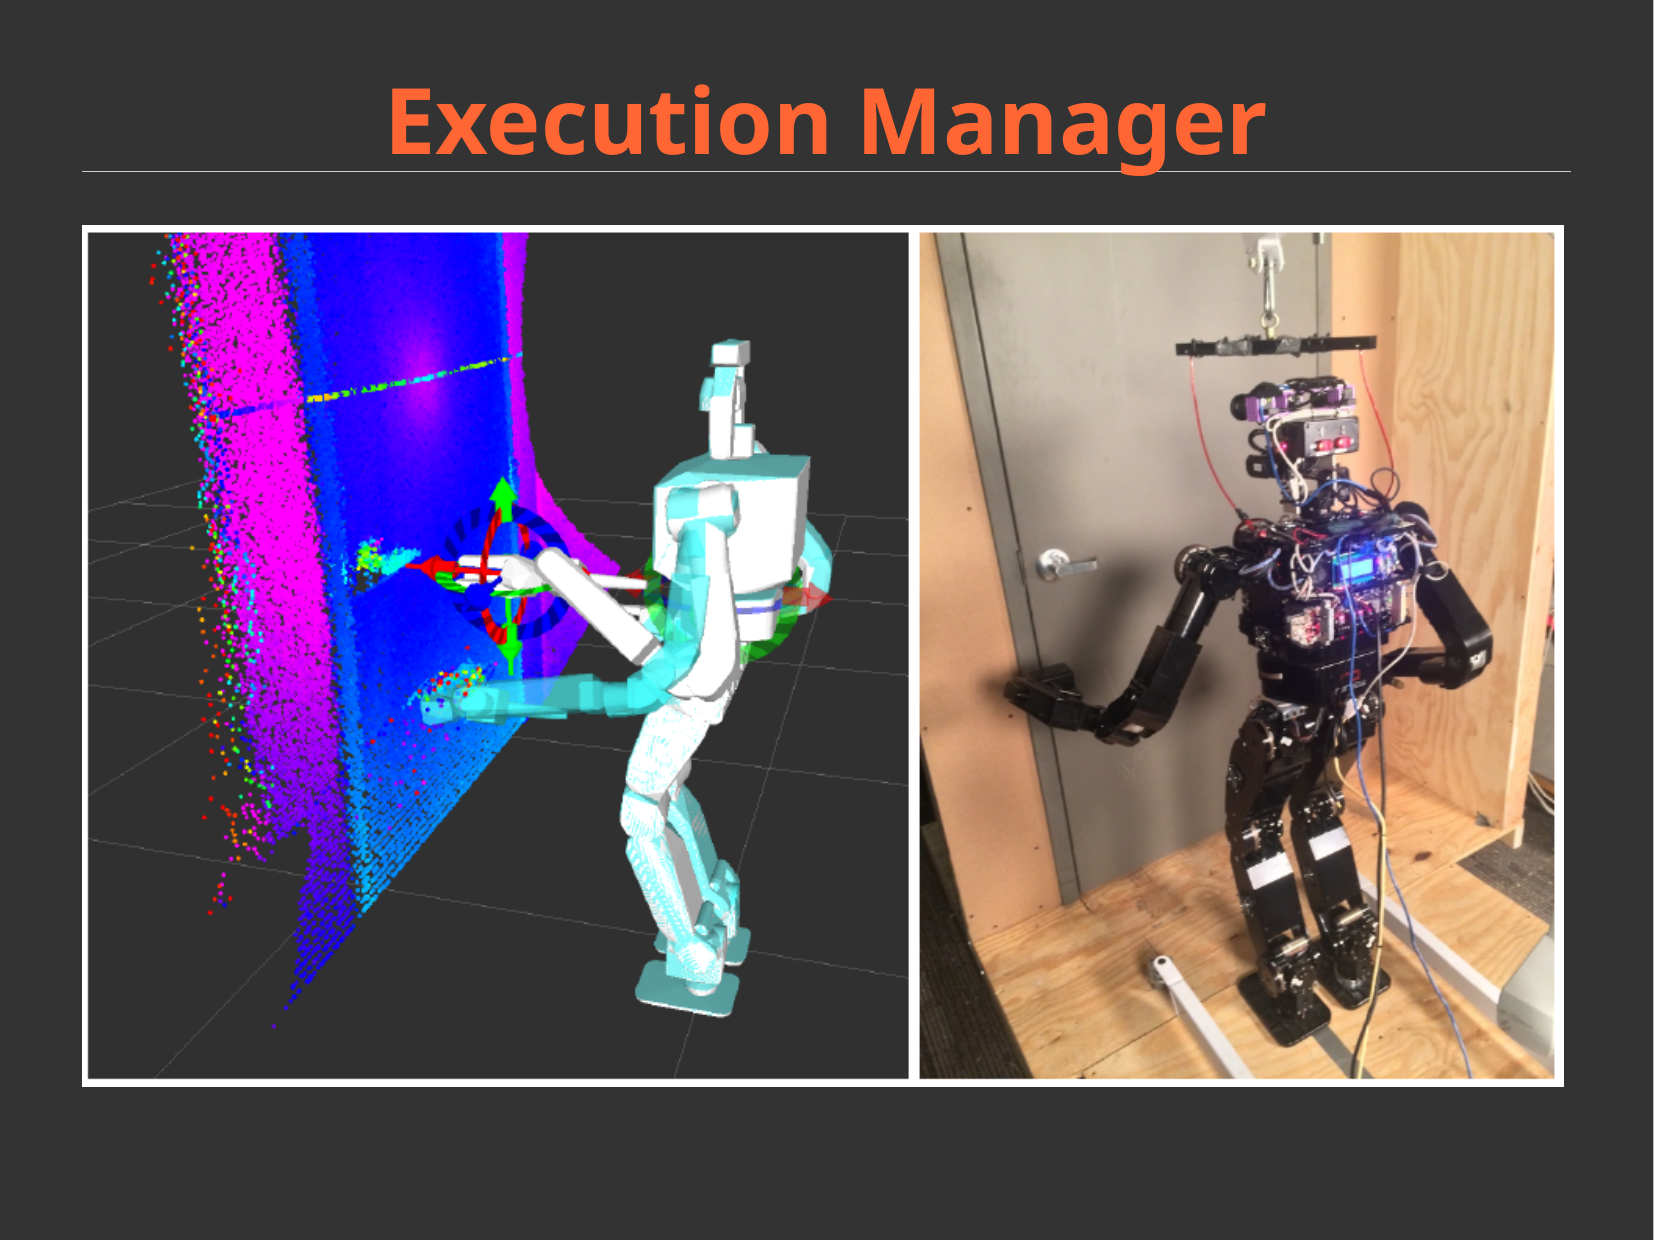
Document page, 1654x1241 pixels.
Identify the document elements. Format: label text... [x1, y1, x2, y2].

picture [82, 225, 1564, 1087]
title Execution Manager [82, 49, 1571, 189]
